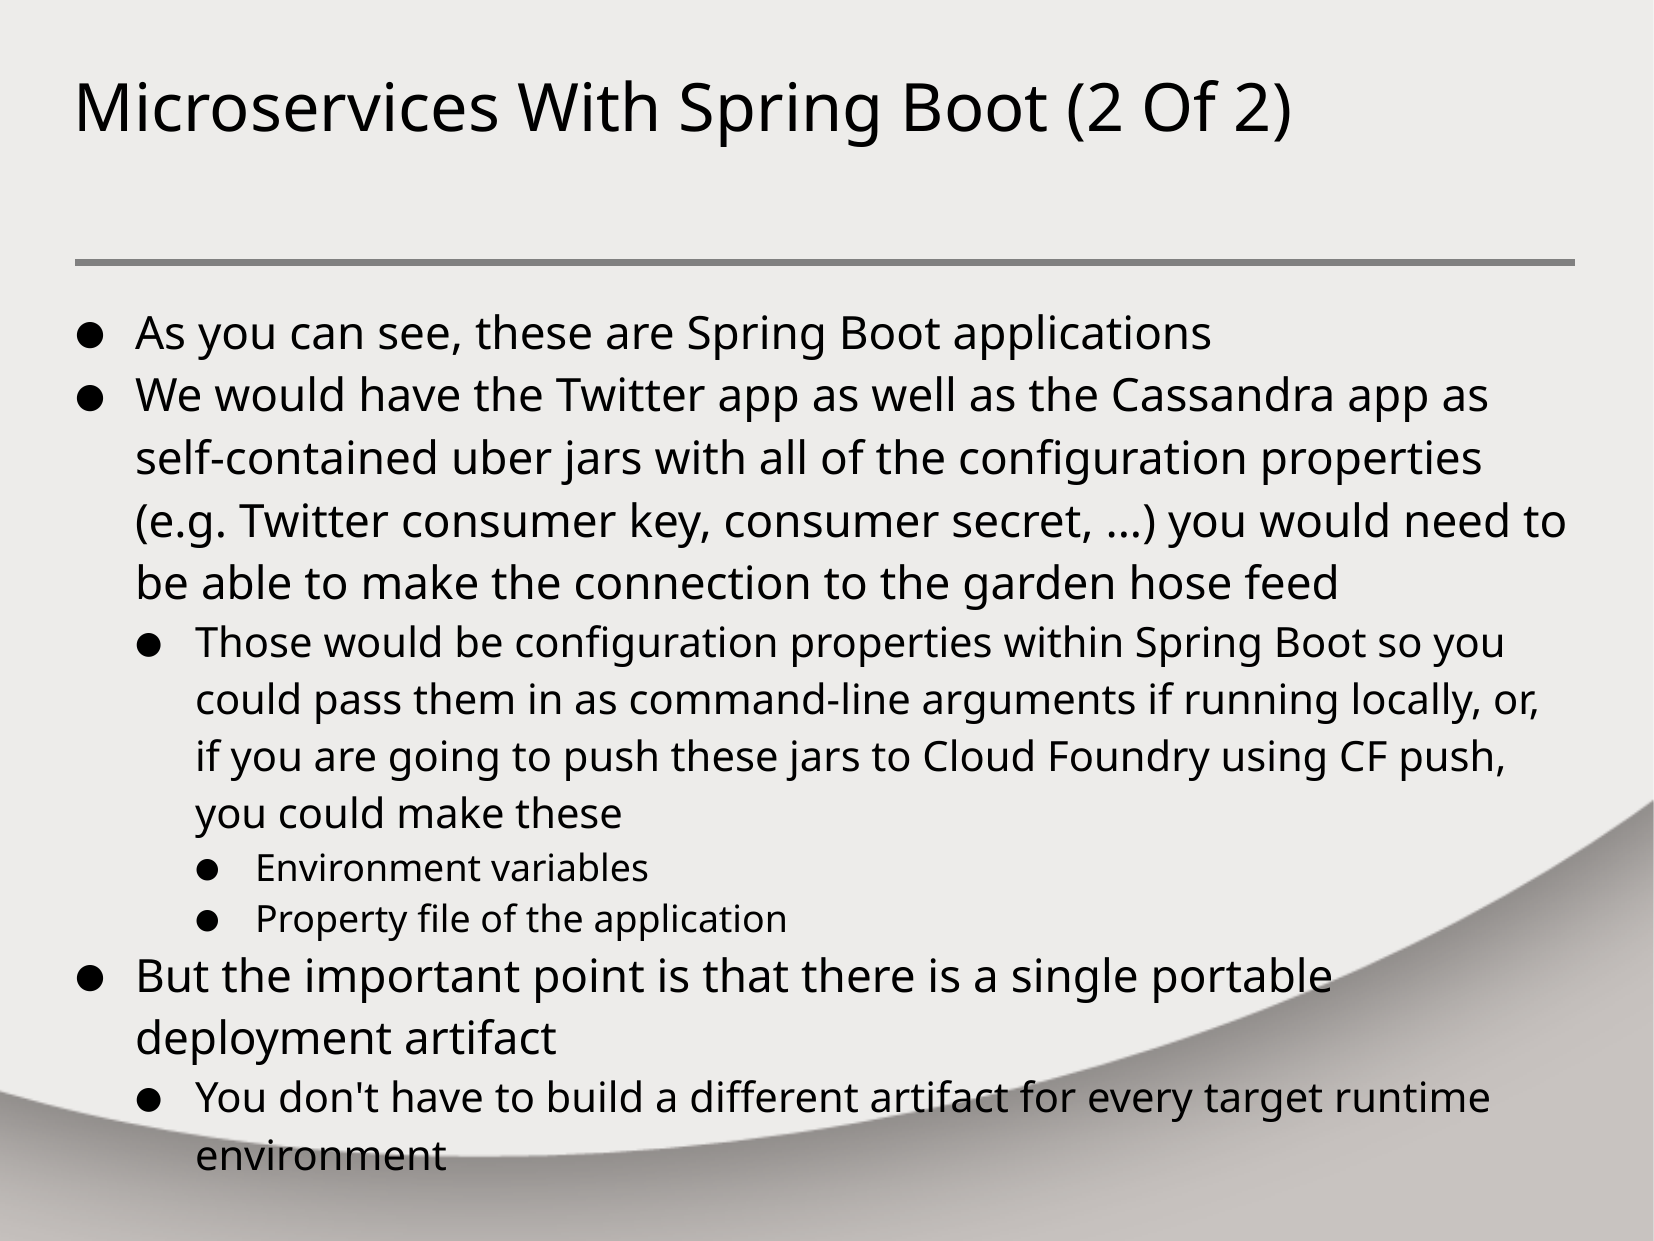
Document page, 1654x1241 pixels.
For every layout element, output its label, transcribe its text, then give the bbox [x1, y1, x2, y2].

list As you can see, these are Spring Boot applications We would have the Twitter app as well as the Cassandra app as self-contained uber jars with all of the configuration properties (e.g. Twitter consumer key, consumer secret, ...) you would need to be able to make the connection to the garden hose feed Those would be configuration properties within Spring Boot so you could pass them in as command-line arguments if running locally, or, if you are going to push these jars to Cloud Foundry using CF push, you could make these Environment variables Property file of the application But the important point is that there is a single portable deployment artifact You don't have to build a different artifact for every target runtime environment [75, 300, 1576, 1163]
picture [0, 0, 1654, 1241]
title Microservices With Spring Boot (2 Of 2) [73, 75, 1574, 226]
